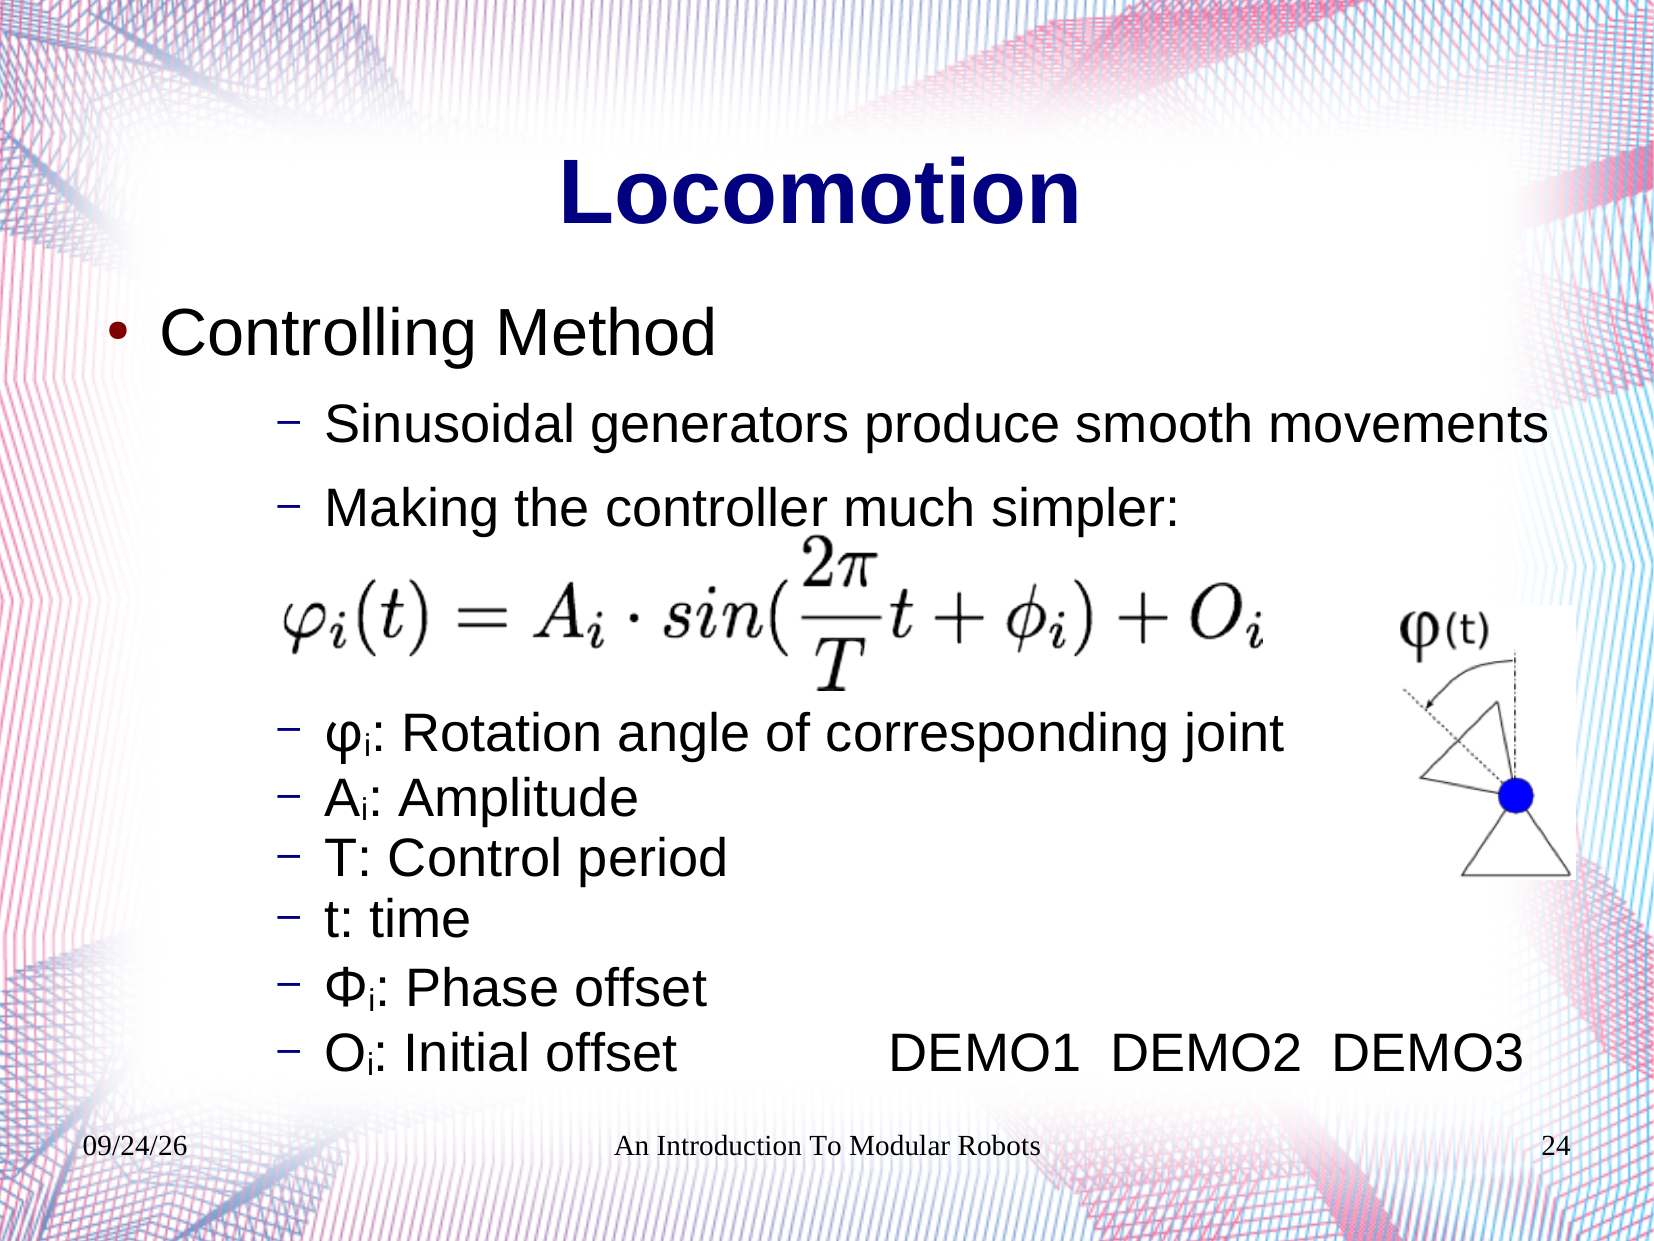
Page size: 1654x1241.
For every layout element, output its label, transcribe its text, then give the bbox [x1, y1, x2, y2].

picture [0, 0, 1654, 1241]
title Locomotion [76, 88, 1565, 296]
list Controlling Method Sinusoidal generators produce smooth movements Making the controller much simpler: φi: Rotation angle of corresponding joint Ai: Amplitude T: Control period t: time Φi: Phase offset Oi: Initial offset DEMO1 DEMO2 DEMO3 [88, 295, 1577, 1135]
